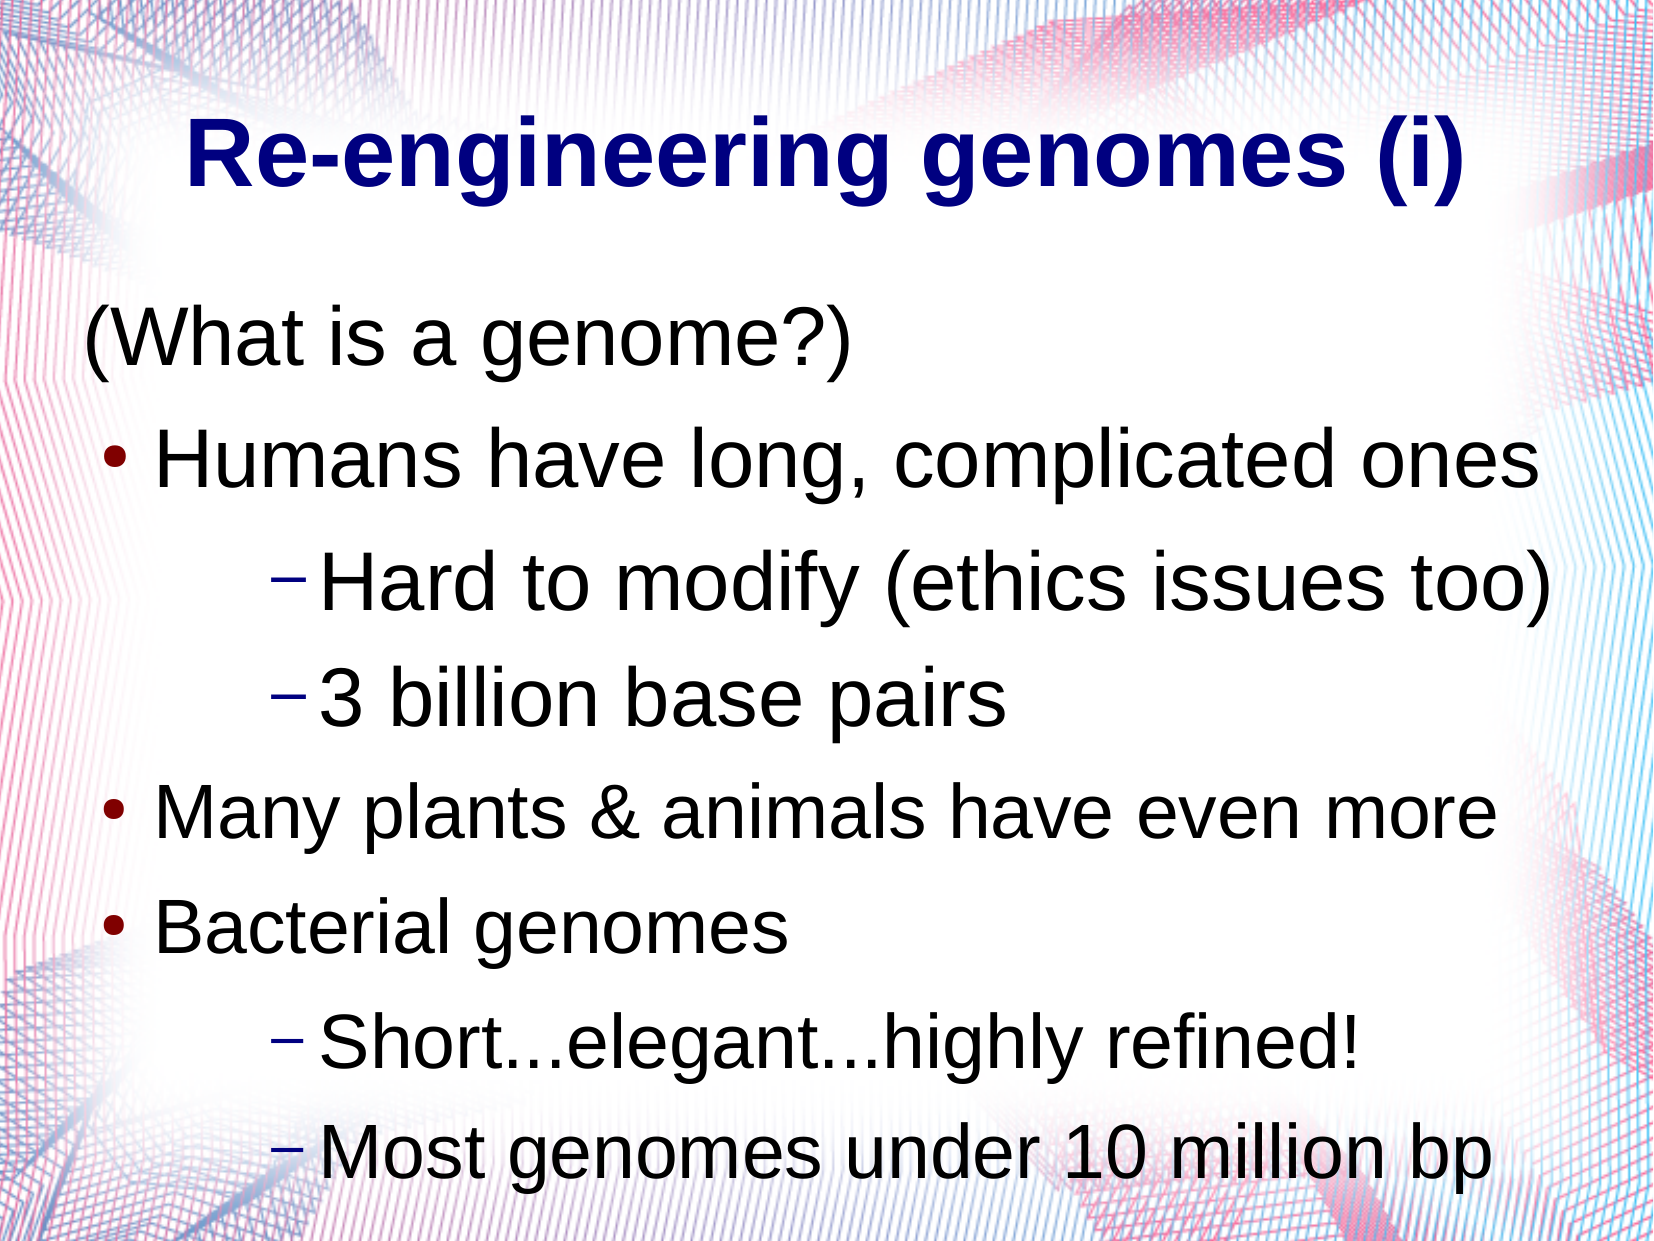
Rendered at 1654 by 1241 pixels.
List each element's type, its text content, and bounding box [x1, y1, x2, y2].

list (What is a genome?) Humans have long, complicated ones Hard to modify (ethics issues too) 3 billion base pairs Many plants & animals have even more Bacterial genomes Short...elegant...highly refined! Most genomes under 10 million bp [82, 290, 1571, 1196]
picture [0, 0, 1654, 1241]
title Re-engineering genomes (i) [82, 49, 1571, 257]
